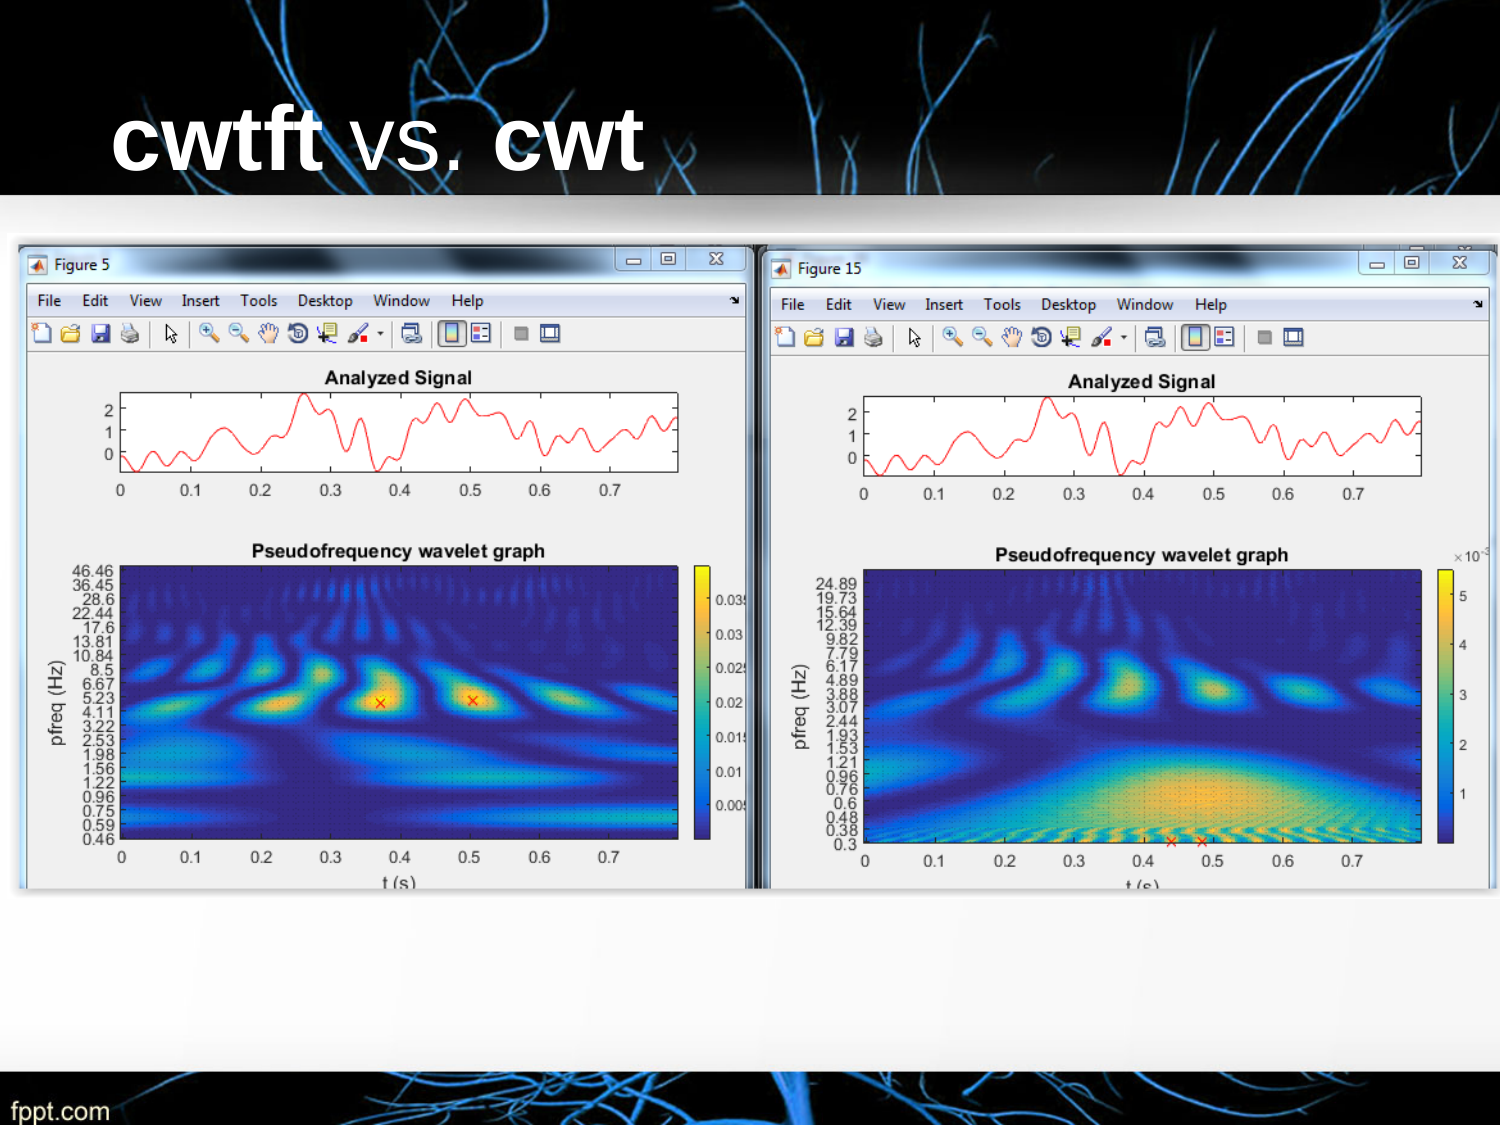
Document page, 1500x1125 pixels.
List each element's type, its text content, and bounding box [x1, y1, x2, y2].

title cwtft vs. cwt [75, 45, 1425, 233]
picture [0, 0, 1500, 1125]
